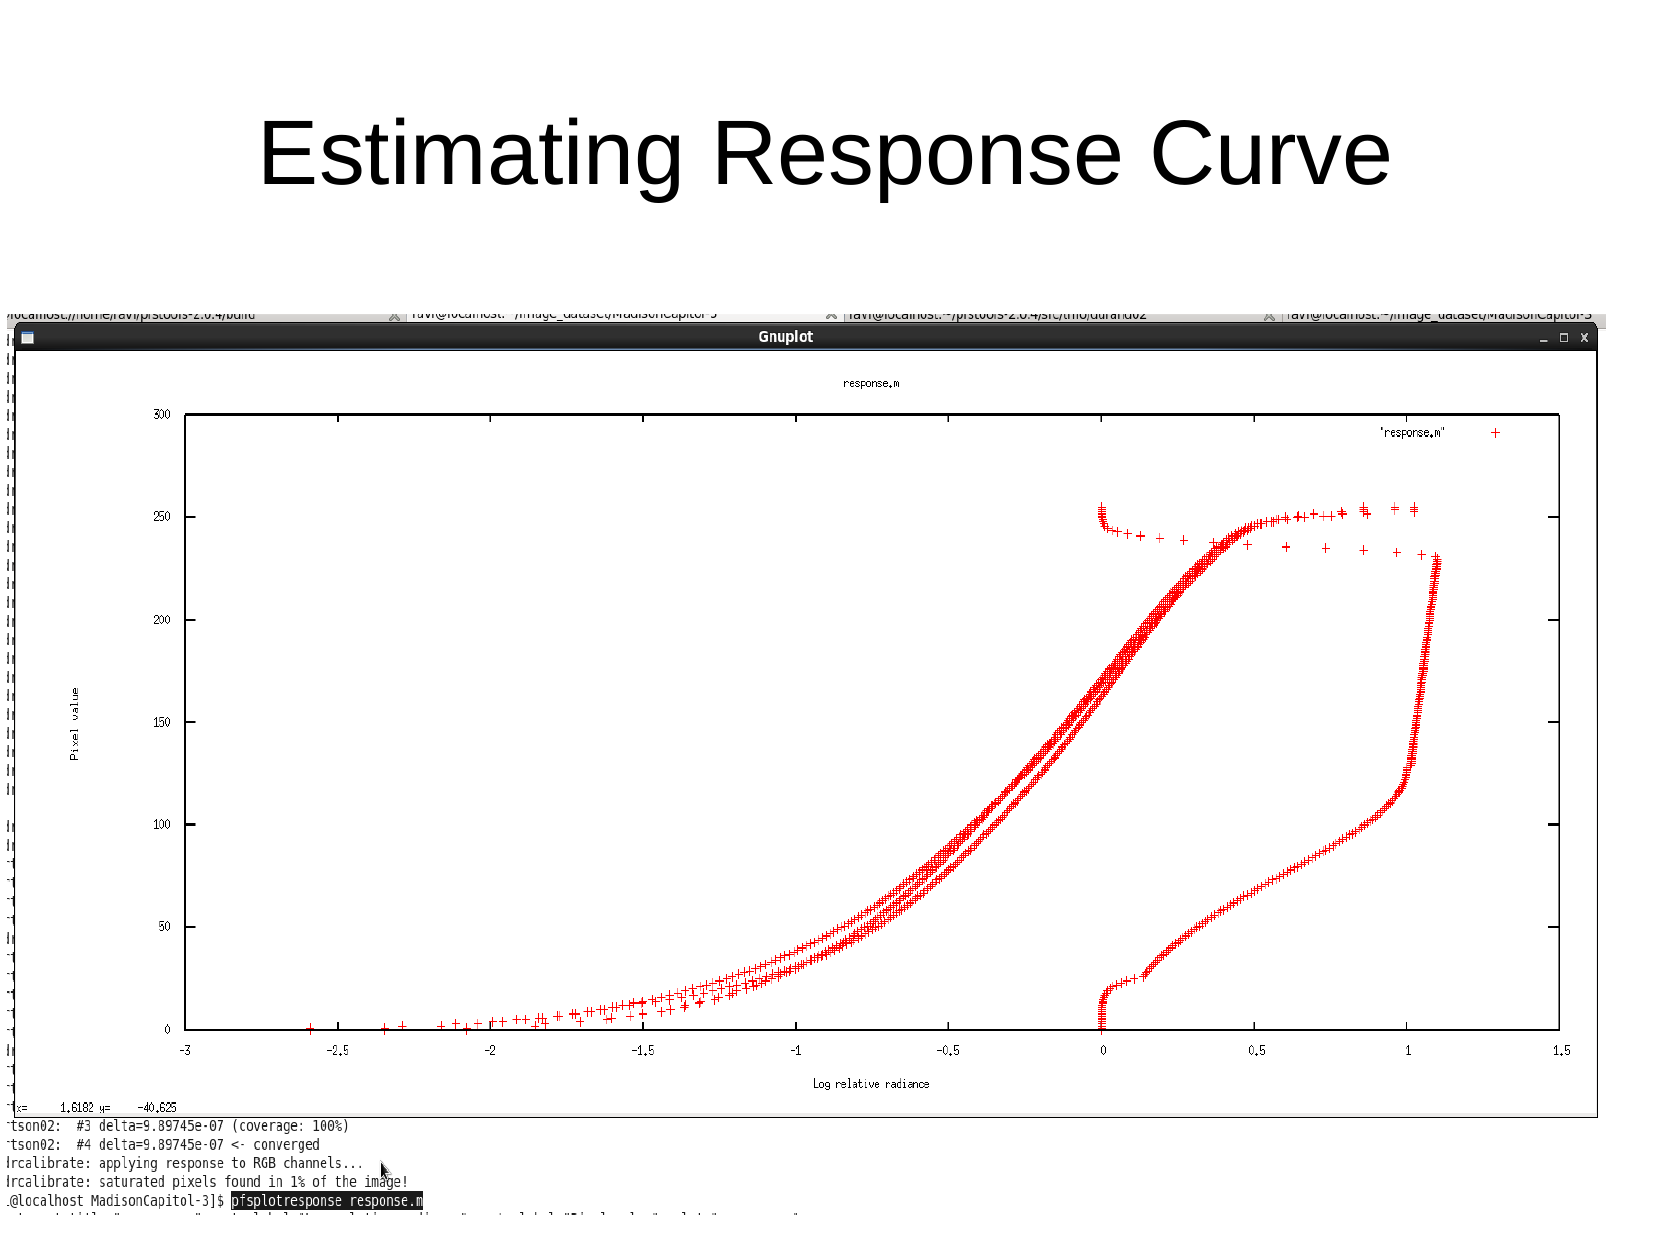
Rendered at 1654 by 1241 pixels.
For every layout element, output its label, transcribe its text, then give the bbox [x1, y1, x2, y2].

picture [7, 314, 1606, 1216]
title Estimating Response Curve [82, 49, 1571, 257]
